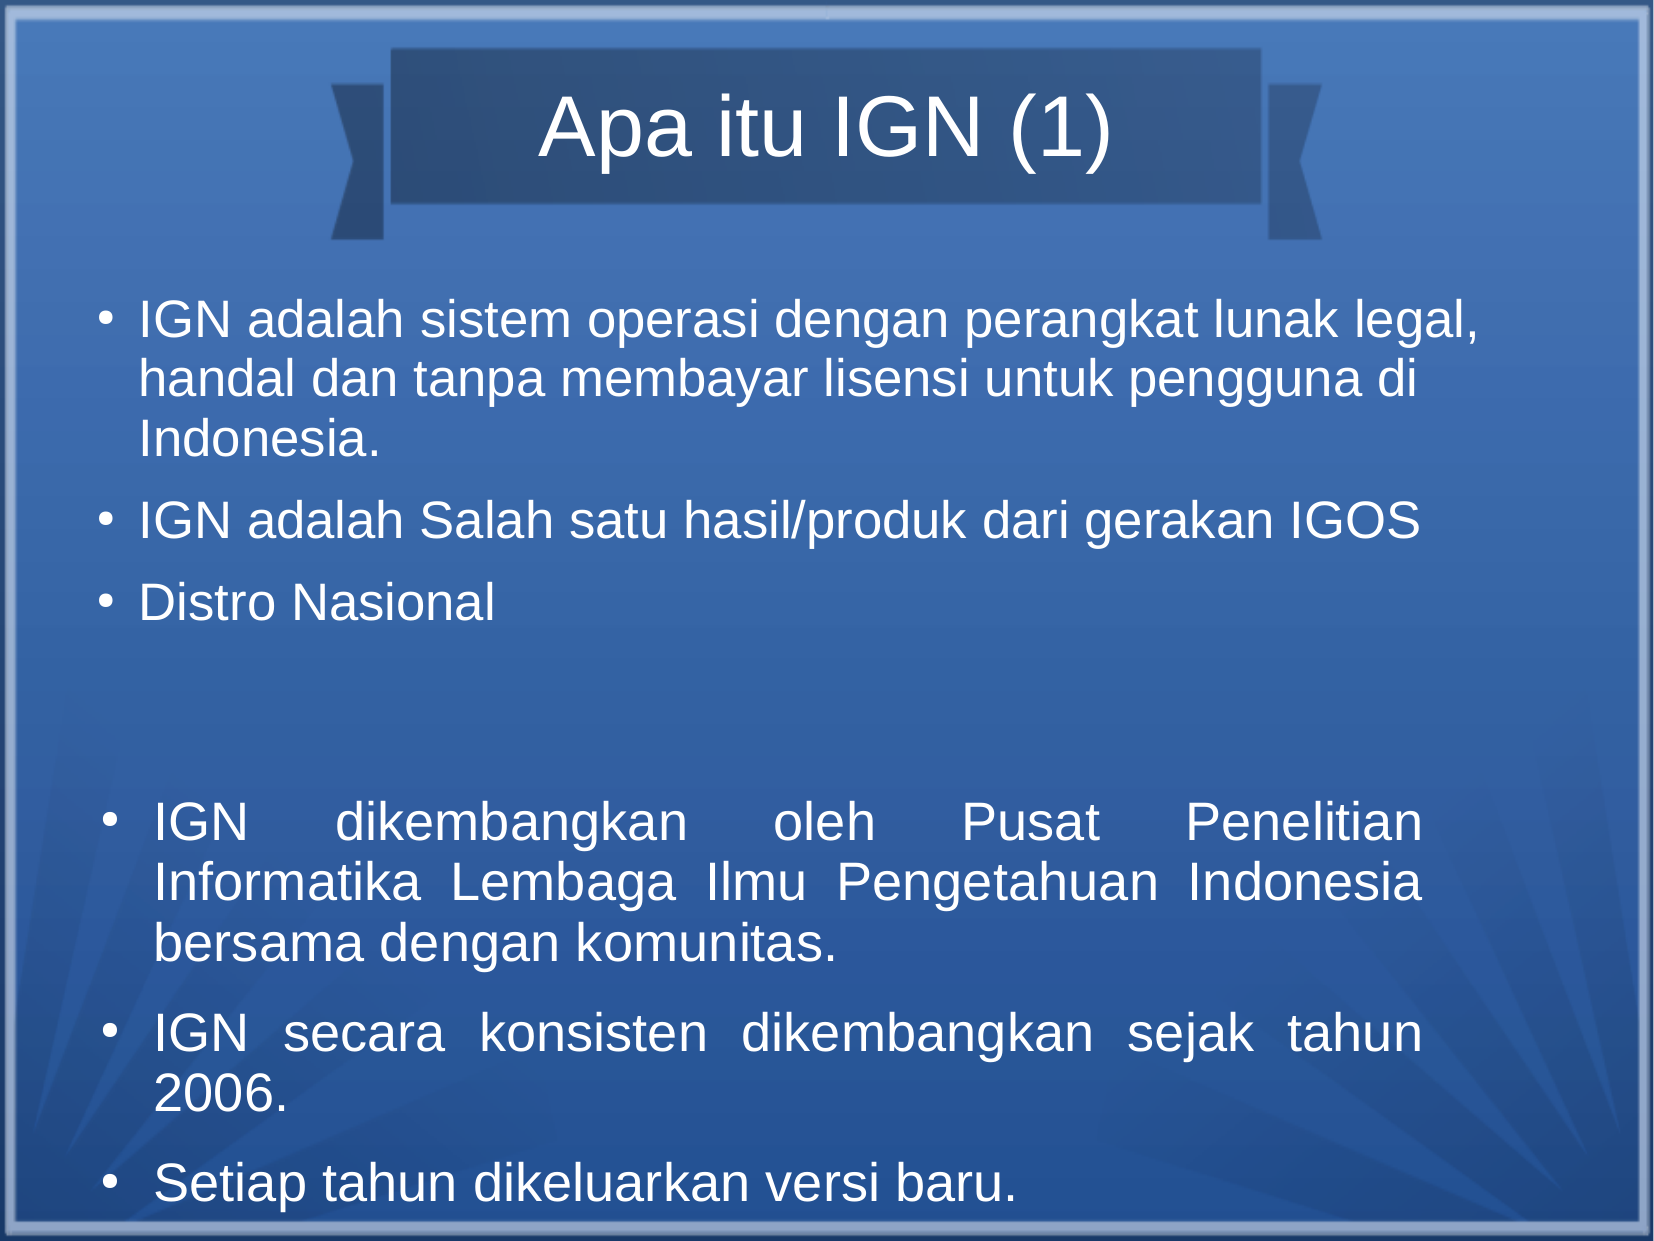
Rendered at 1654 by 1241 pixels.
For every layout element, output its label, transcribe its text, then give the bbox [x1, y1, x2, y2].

list IGN dikembangkan oleh Pusat Penelitian Informatika Lembaga Ilmu Pengetahuan Indonesia bersama dengan komunitas. IGN secara konsisten dikembangkan sejak tahun 2006. Setiap tahun dikeluarkan versi baru. [82, 790, 1426, 1241]
picture [0, 0, 1654, 1241]
list IGN adalah sistem operasi dengan perangkat lunak legal, handal dan tanpa membayar lisensi untuk pengguna di Indonesia. IGN adalah Salah satu hasil/produk dari gerakan IGOS Distro Nasional [82, 290, 1538, 748]
title Apa itu IGN (1) [389, 49, 1264, 205]
